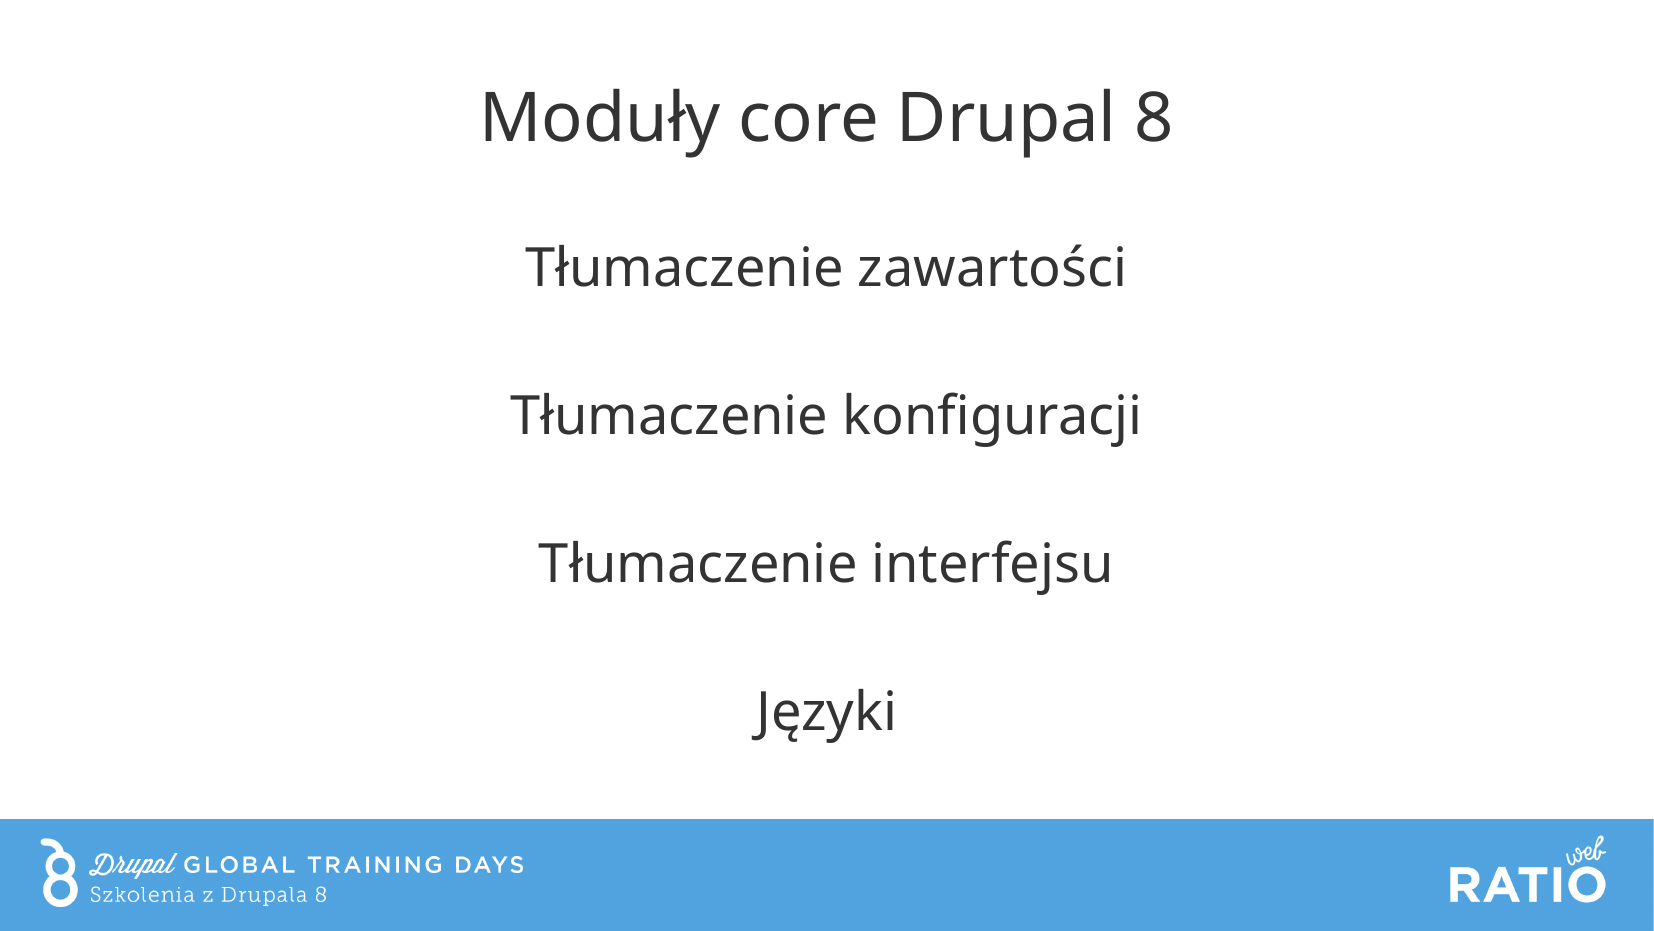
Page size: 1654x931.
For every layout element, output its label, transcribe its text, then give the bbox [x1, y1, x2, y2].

subtitle Tłumaczenie zawartości Tłumaczenie konfiguracji Tłumaczenie interfejsu Języki [82, 217, 1571, 758]
picture [0, 0, 1654, 931]
title Moduły core Drupal 8 [82, 37, 1571, 193]
